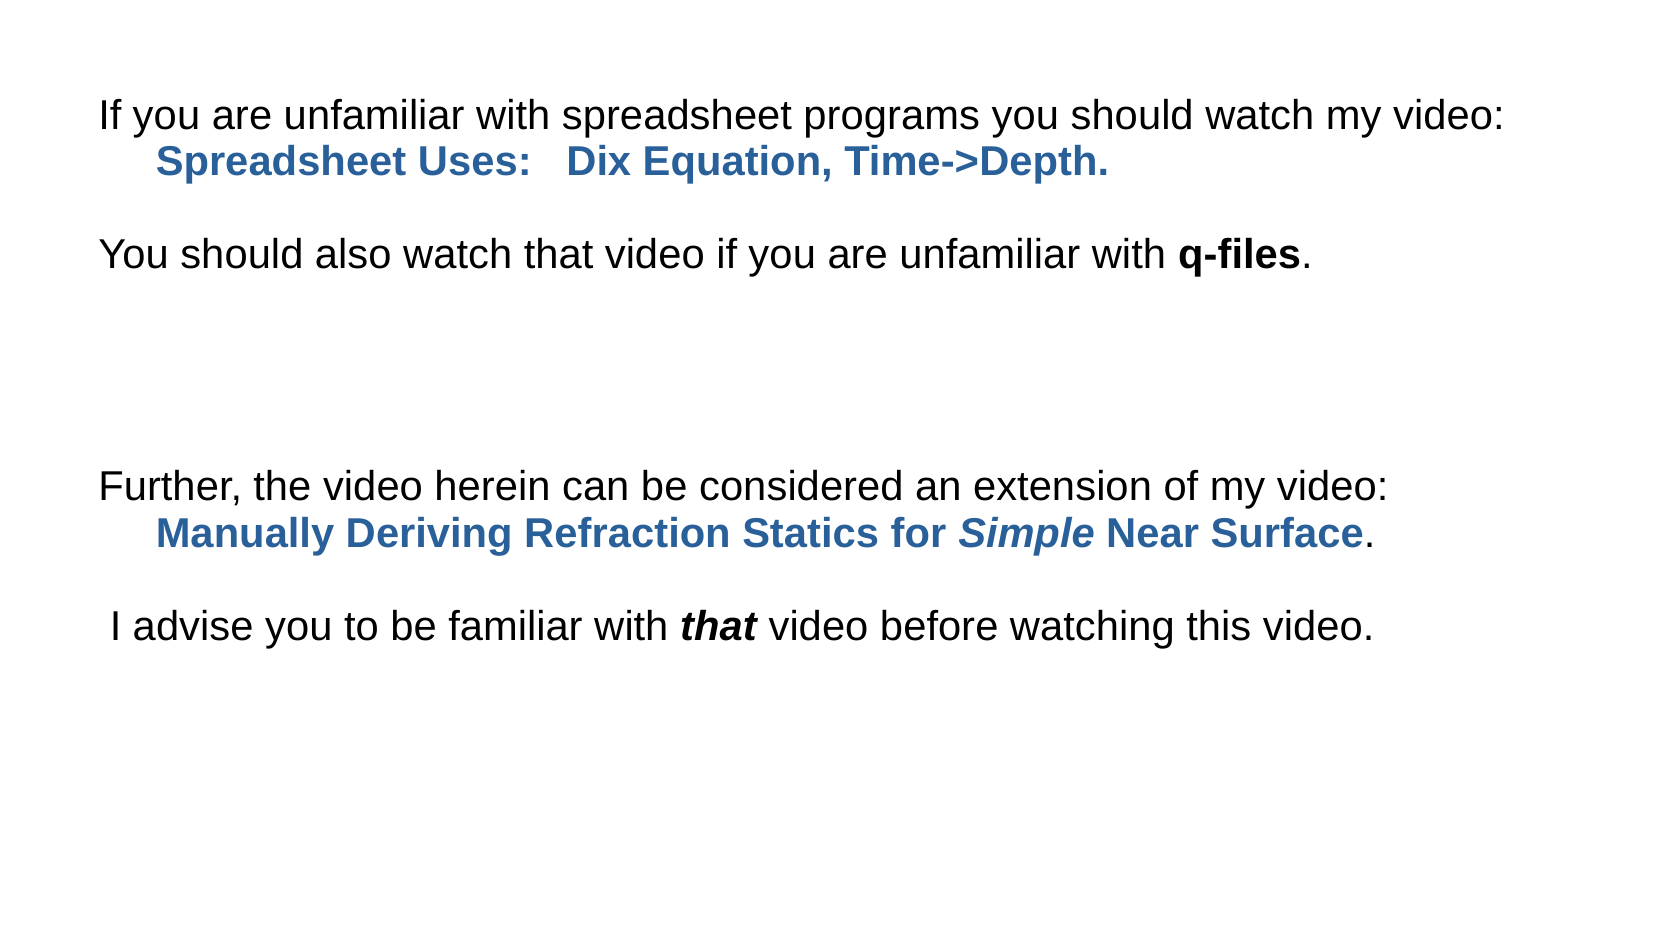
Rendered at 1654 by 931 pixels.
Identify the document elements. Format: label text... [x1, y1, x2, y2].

text_box If you are unfamiliar with spreadsheet programs you should watch my video: Spreadsheet Uses: Dix Equation, Time->Depth. You should also watch that video if you are unfamiliar with q-files. Further, the video herein can be considered an extension of my video: Manually Deriving Refraction Statics for Simple Near Surface. I advise you to be familiar with that video before watching this video. [37, 37, 1654, 931]
